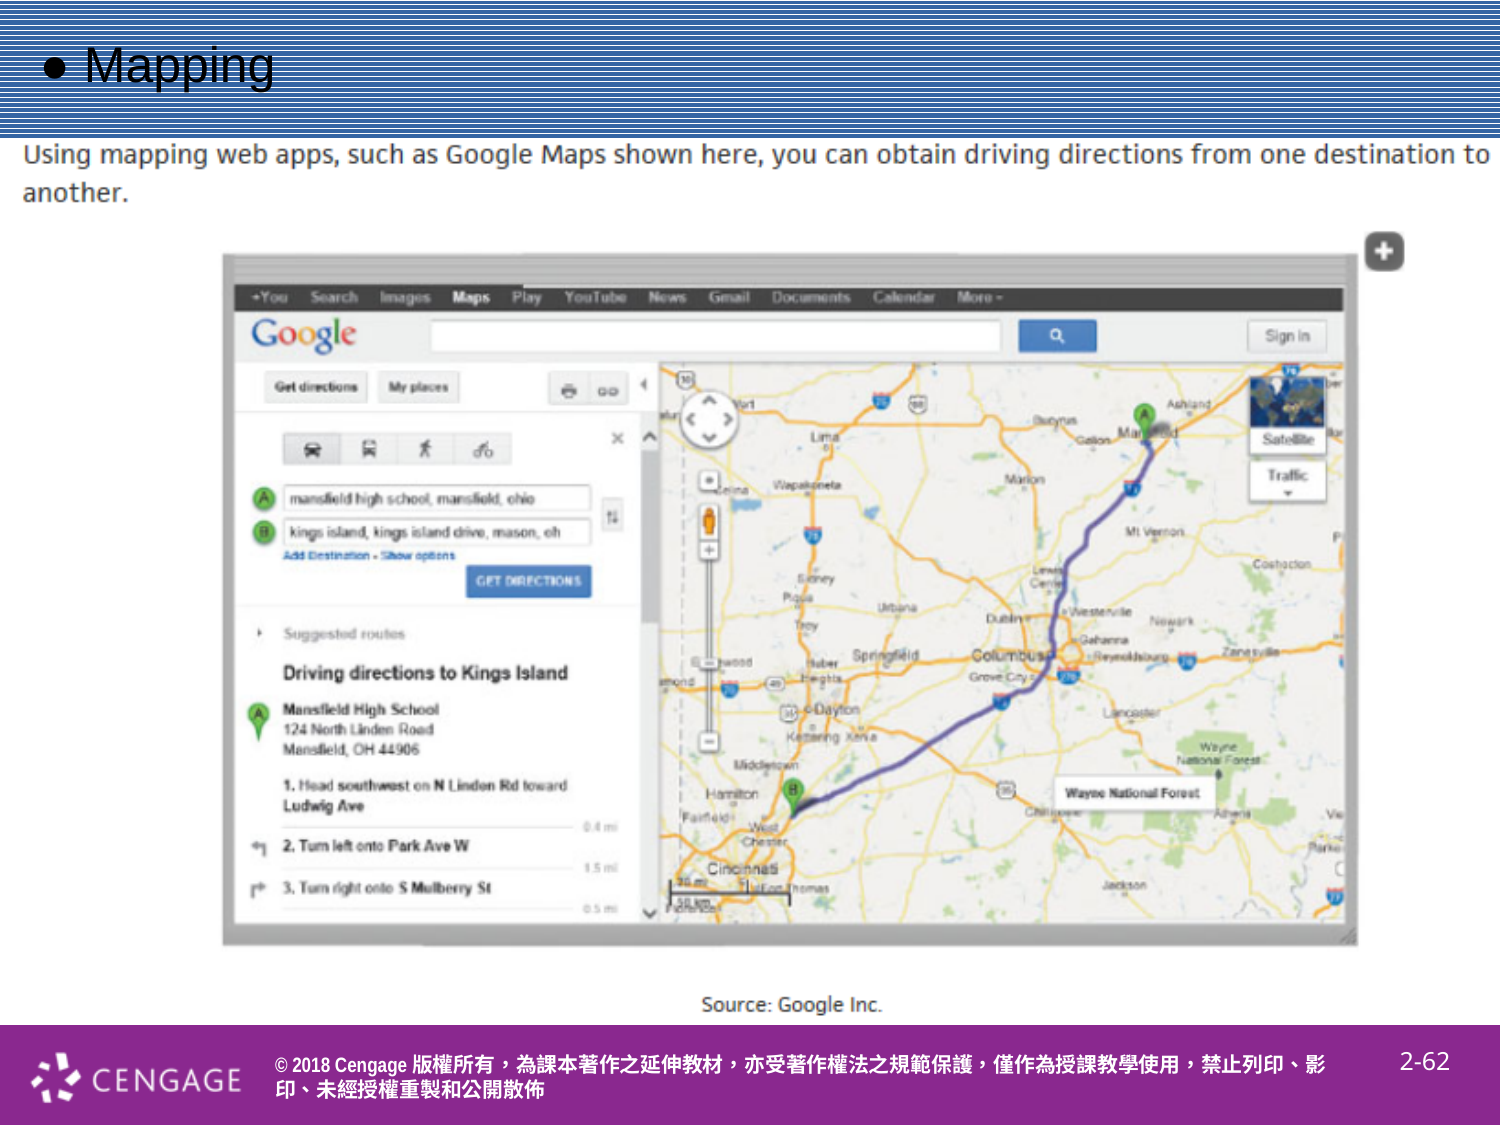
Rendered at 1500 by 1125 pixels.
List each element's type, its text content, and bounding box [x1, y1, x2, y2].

text_box ● Mapping [0, 24, 613, 100]
picture [0, 139, 1500, 1025]
picture [21, 1043, 246, 1111]
